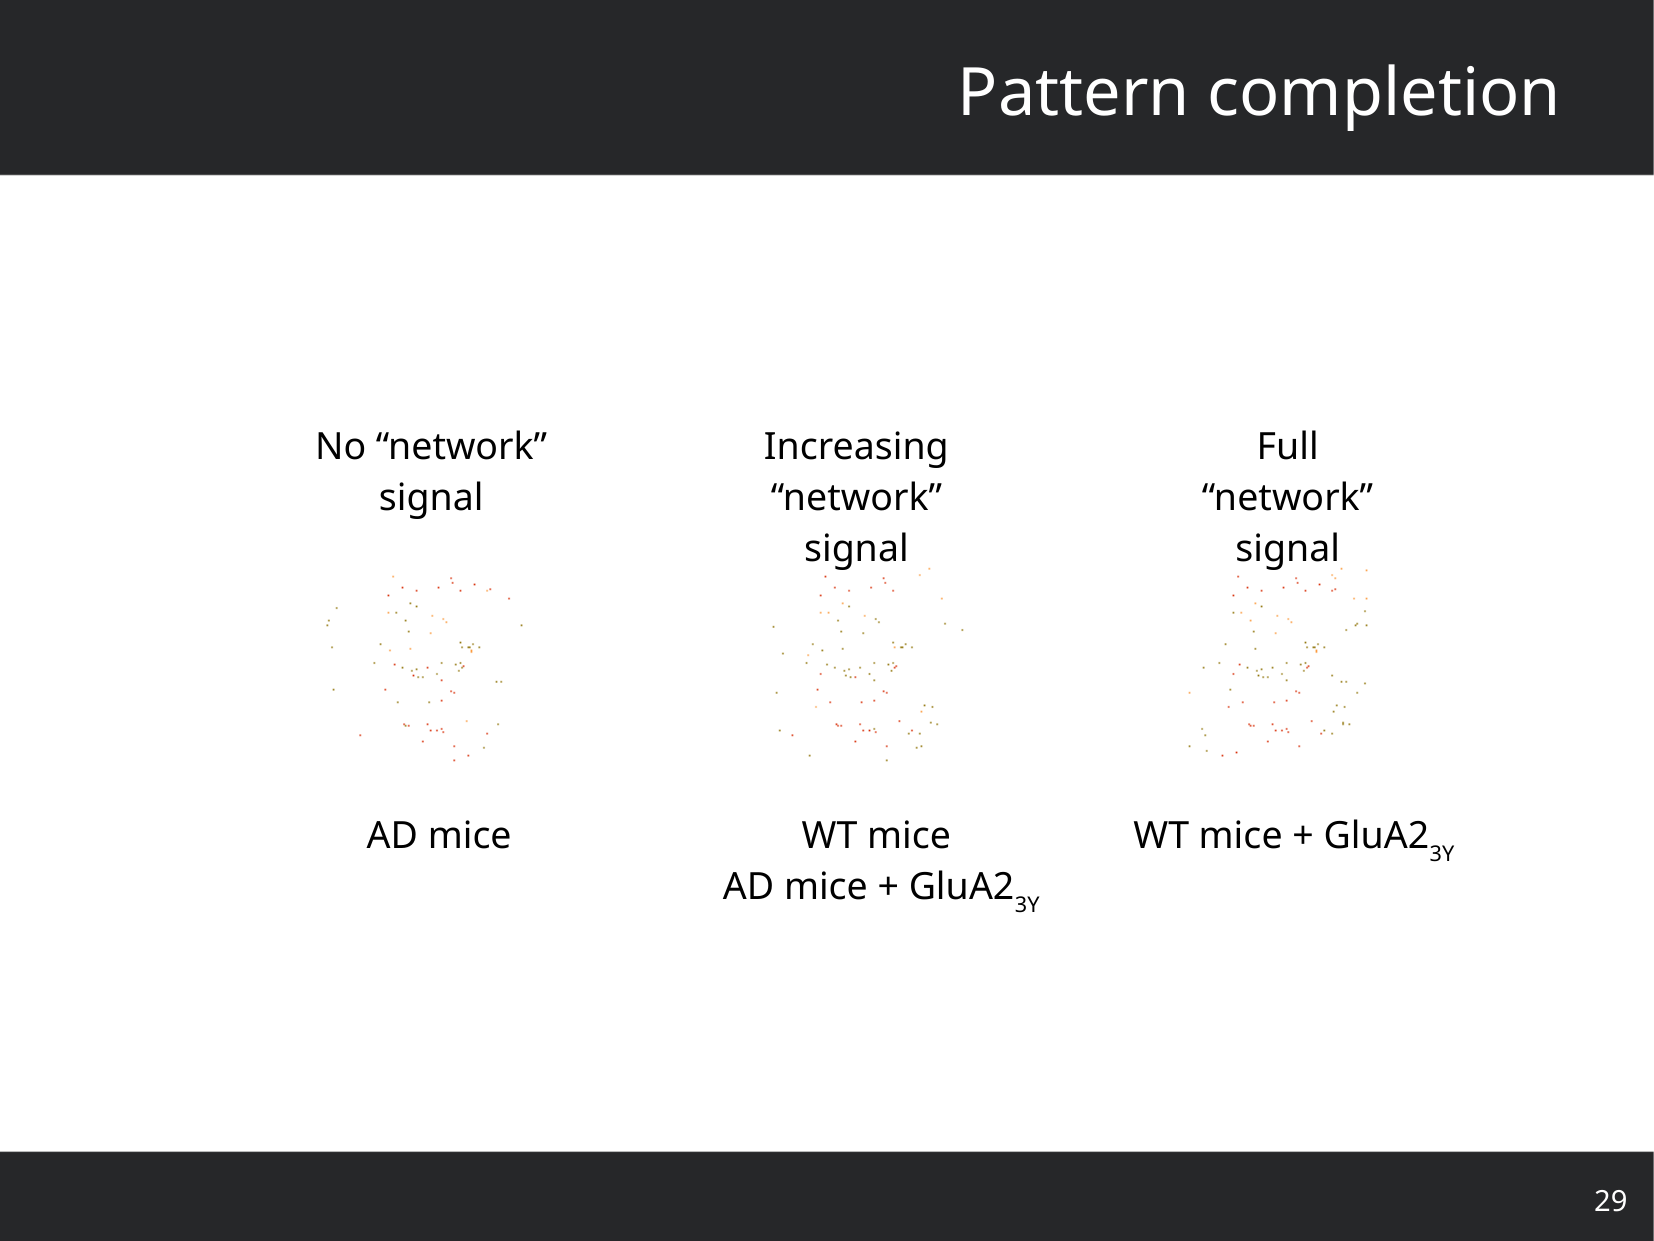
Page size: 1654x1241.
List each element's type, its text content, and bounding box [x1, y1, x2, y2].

text_box AD mice [270, 801, 600, 904]
picture [0, 0, 1654, 1241]
text_box WT mice + GluA23Y [1087, 801, 1501, 912]
text_box [37, 225, 1654, 675]
text_box WT mice AD mice + GluA23Y [600, 801, 1163, 956]
text_box Pattern completion [88, 36, 1577, 134]
